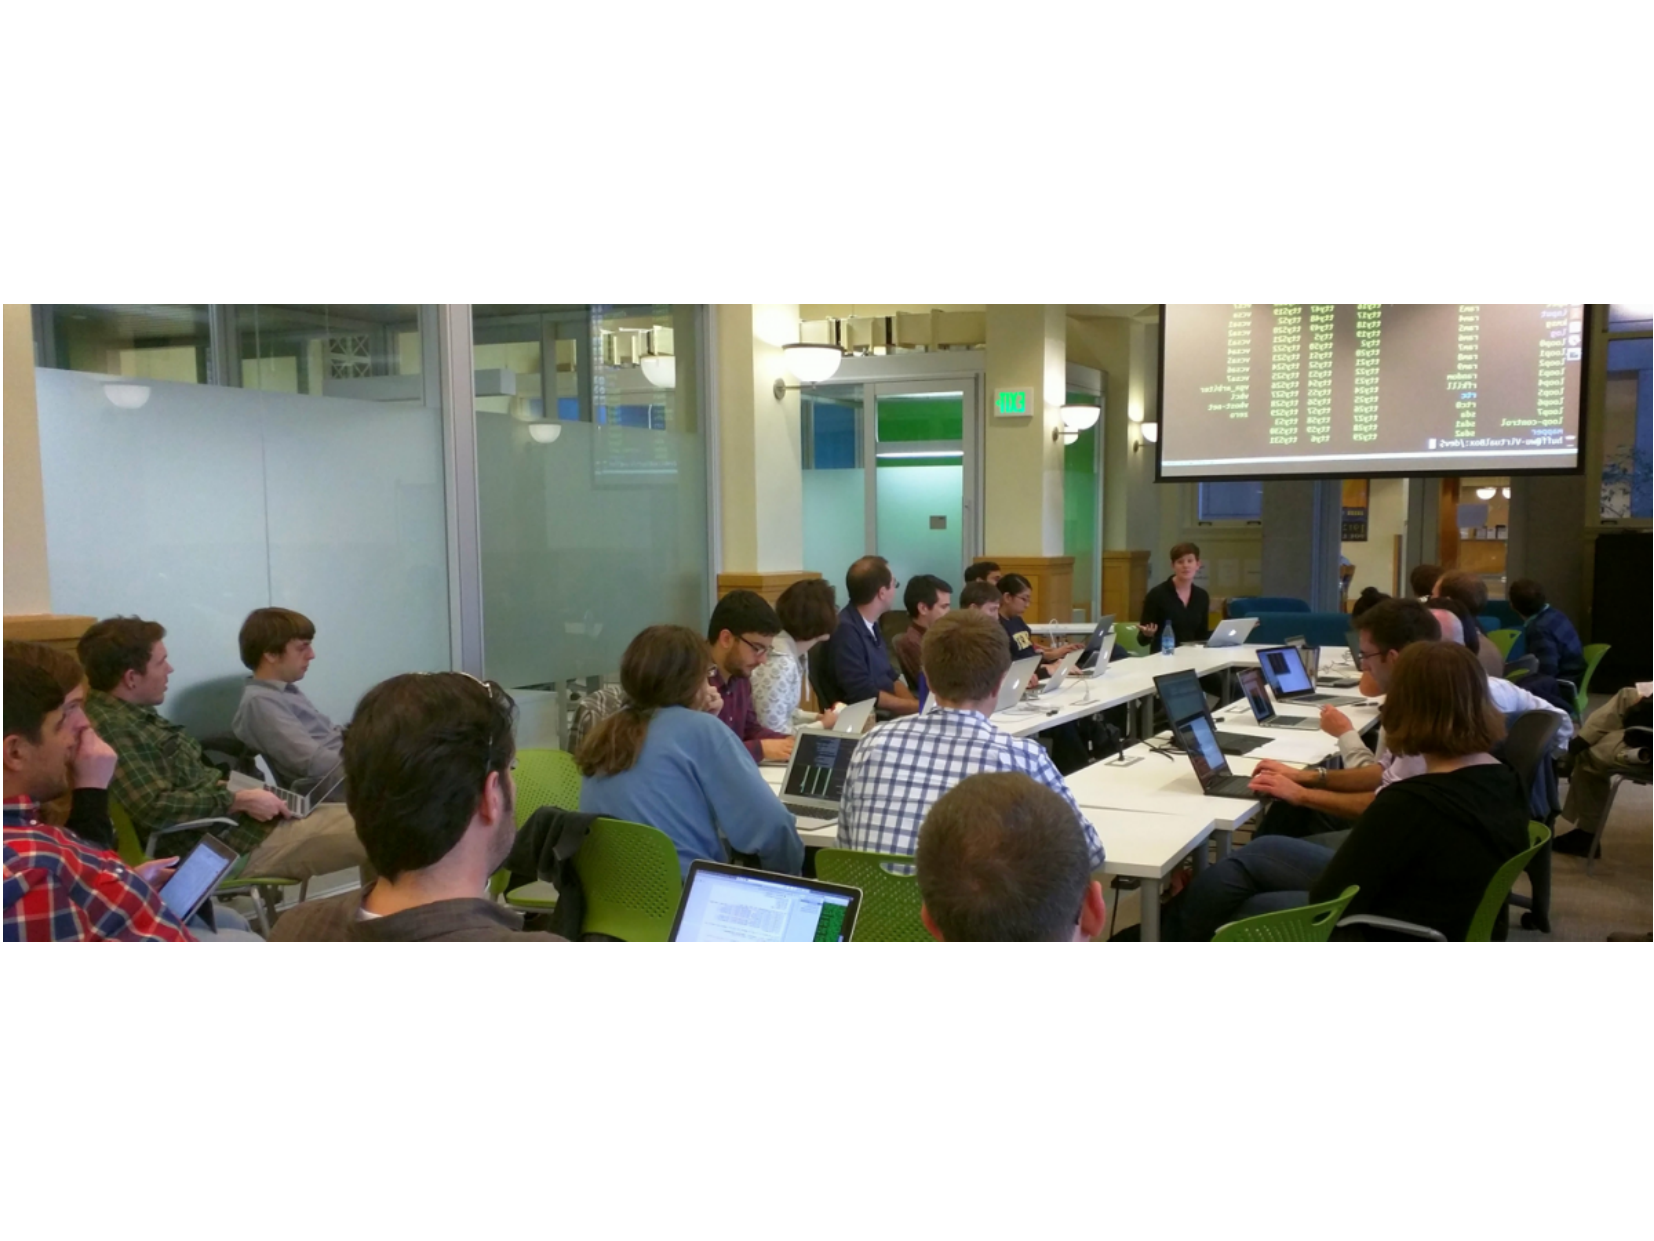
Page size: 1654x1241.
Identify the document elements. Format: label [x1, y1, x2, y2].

picture [3, 304, 1653, 942]
